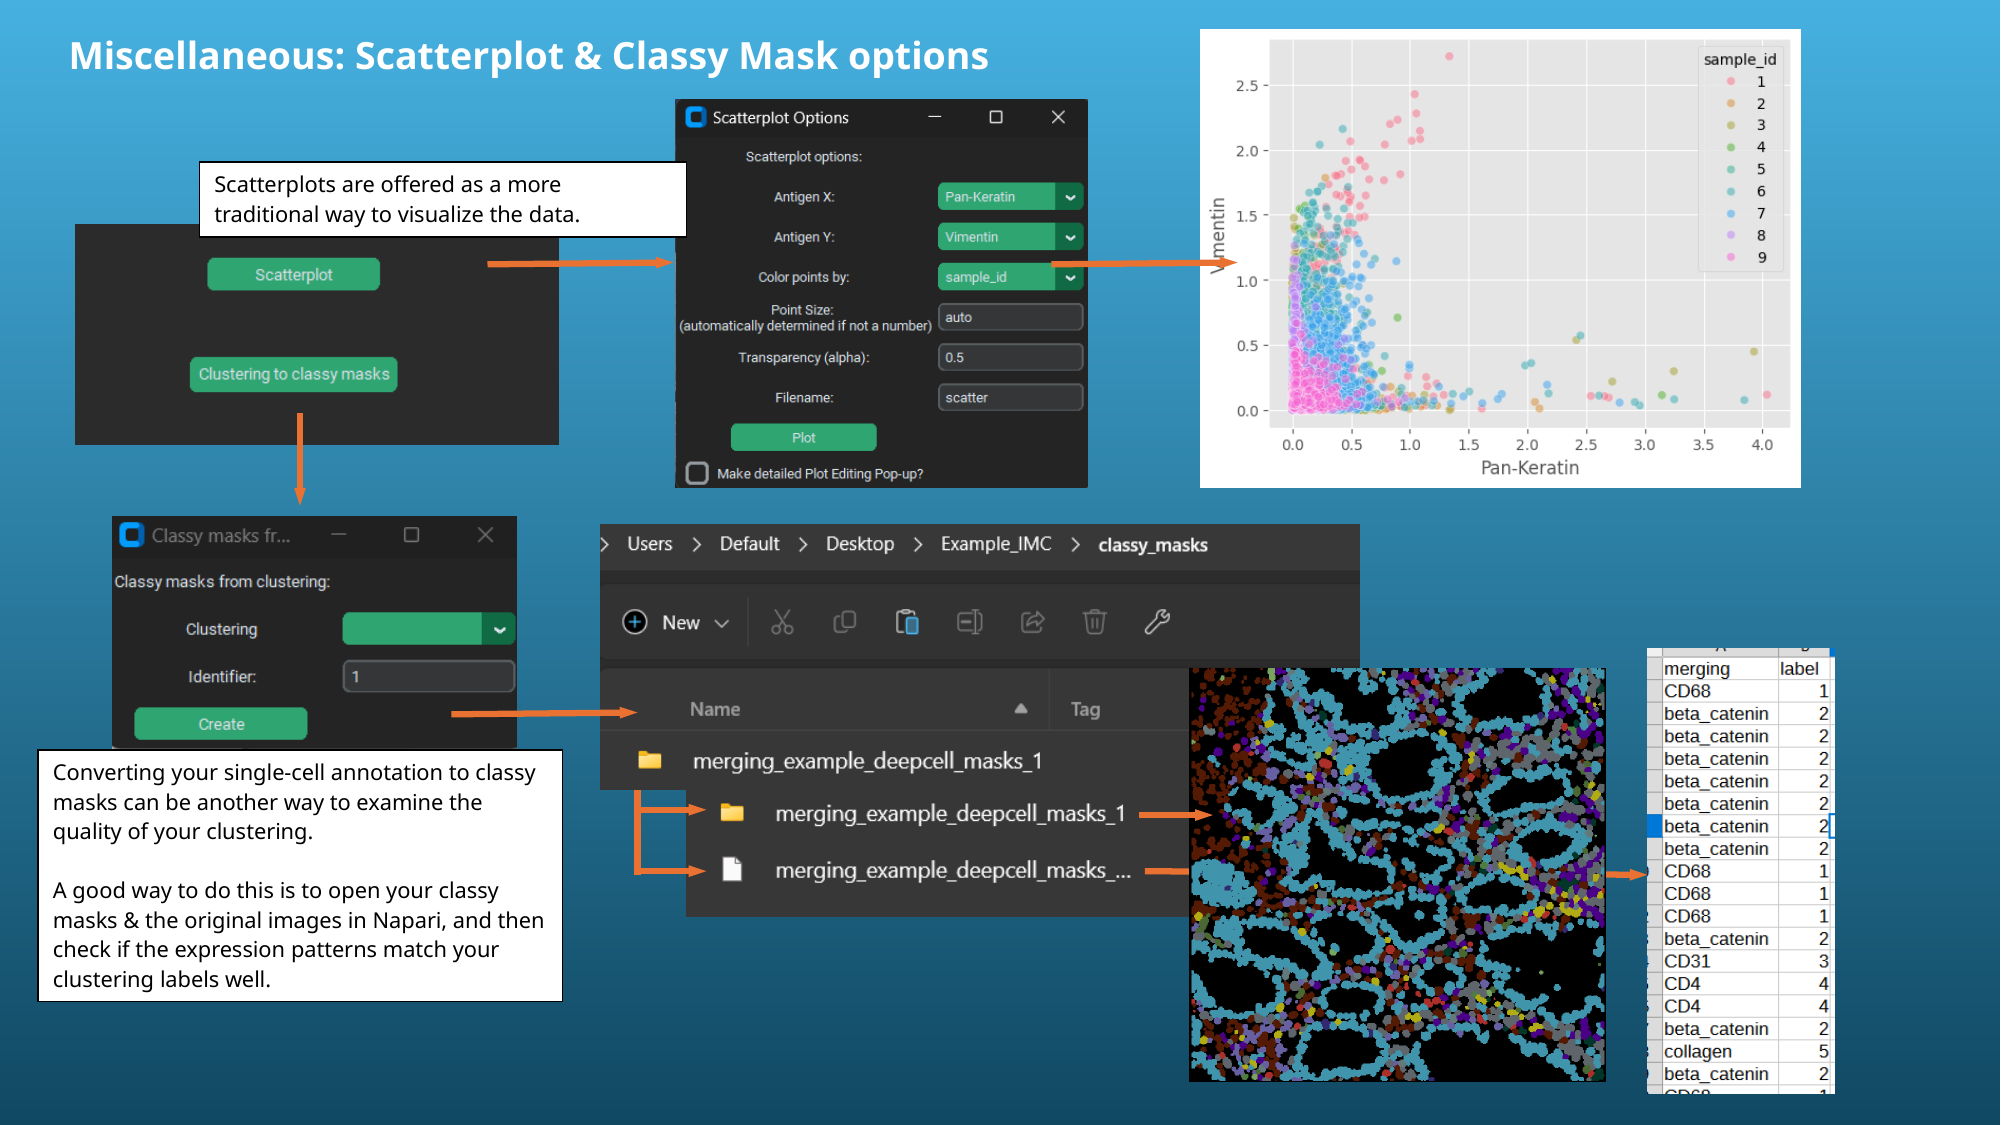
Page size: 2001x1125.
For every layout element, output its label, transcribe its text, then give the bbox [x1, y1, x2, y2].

picture [75, 224, 559, 445]
picture [675, 99, 1088, 488]
text_box Miscellaneous: Scatterplot & Classy Mask options [53, 21, 1114, 128]
text_box Scatterplots are offered as a more traditional way to visualize the data. [199, 161, 687, 237]
picture [600, 525, 1606, 1082]
text_box Converting your single-cell annotation to classy masks can be another way to examine the quality of your clustering. A good way to do this is to open your classy masks & the original images in Napari, and then check if the expression patterns match your clustering labels well. [37, 750, 563, 975]
picture [1200, 29, 1801, 488]
picture [1647, 648, 1835, 1094]
picture [112, 516, 517, 749]
